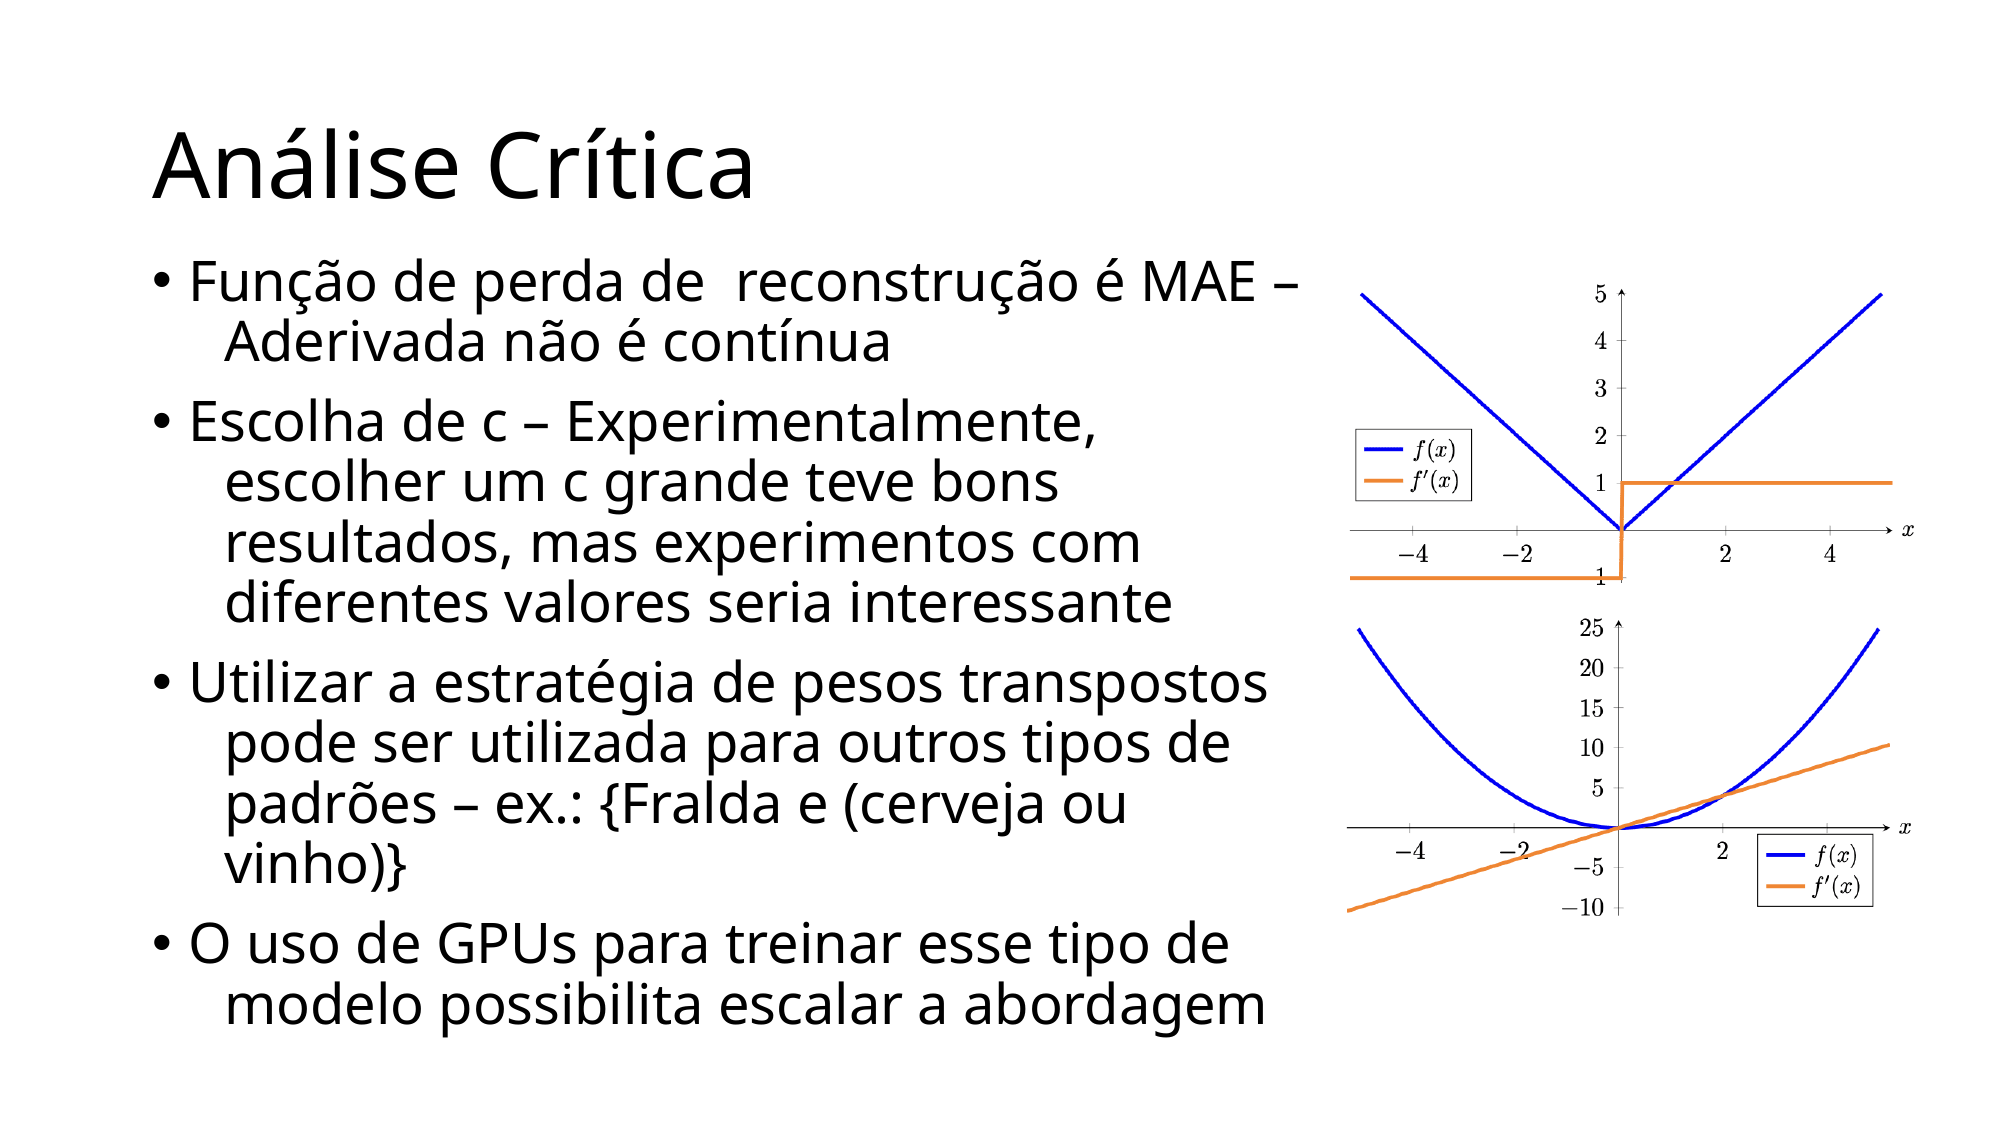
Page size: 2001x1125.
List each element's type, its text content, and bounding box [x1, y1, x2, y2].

picture [1326, 263, 1928, 597]
title Análise Crítica [137, 59, 1863, 263]
picture [1326, 598, 1928, 933]
list Função de perda de reconstrução é MAE – Aderivada não é contínua Escolha de c – Experimentalmente, escolher um c grande teve bons resultados, mas experimentos com diferentes valores seria interessante Utilizar a estratégia de pesos transpostos pode ser utilizada para outros tipos de padrões – ex.: {Fralda e (cerveja ou vinho)} O uso de GPUs para treinar esse tipo de modelo possibilita escalar a abordagem [137, 245, 1336, 1049]
